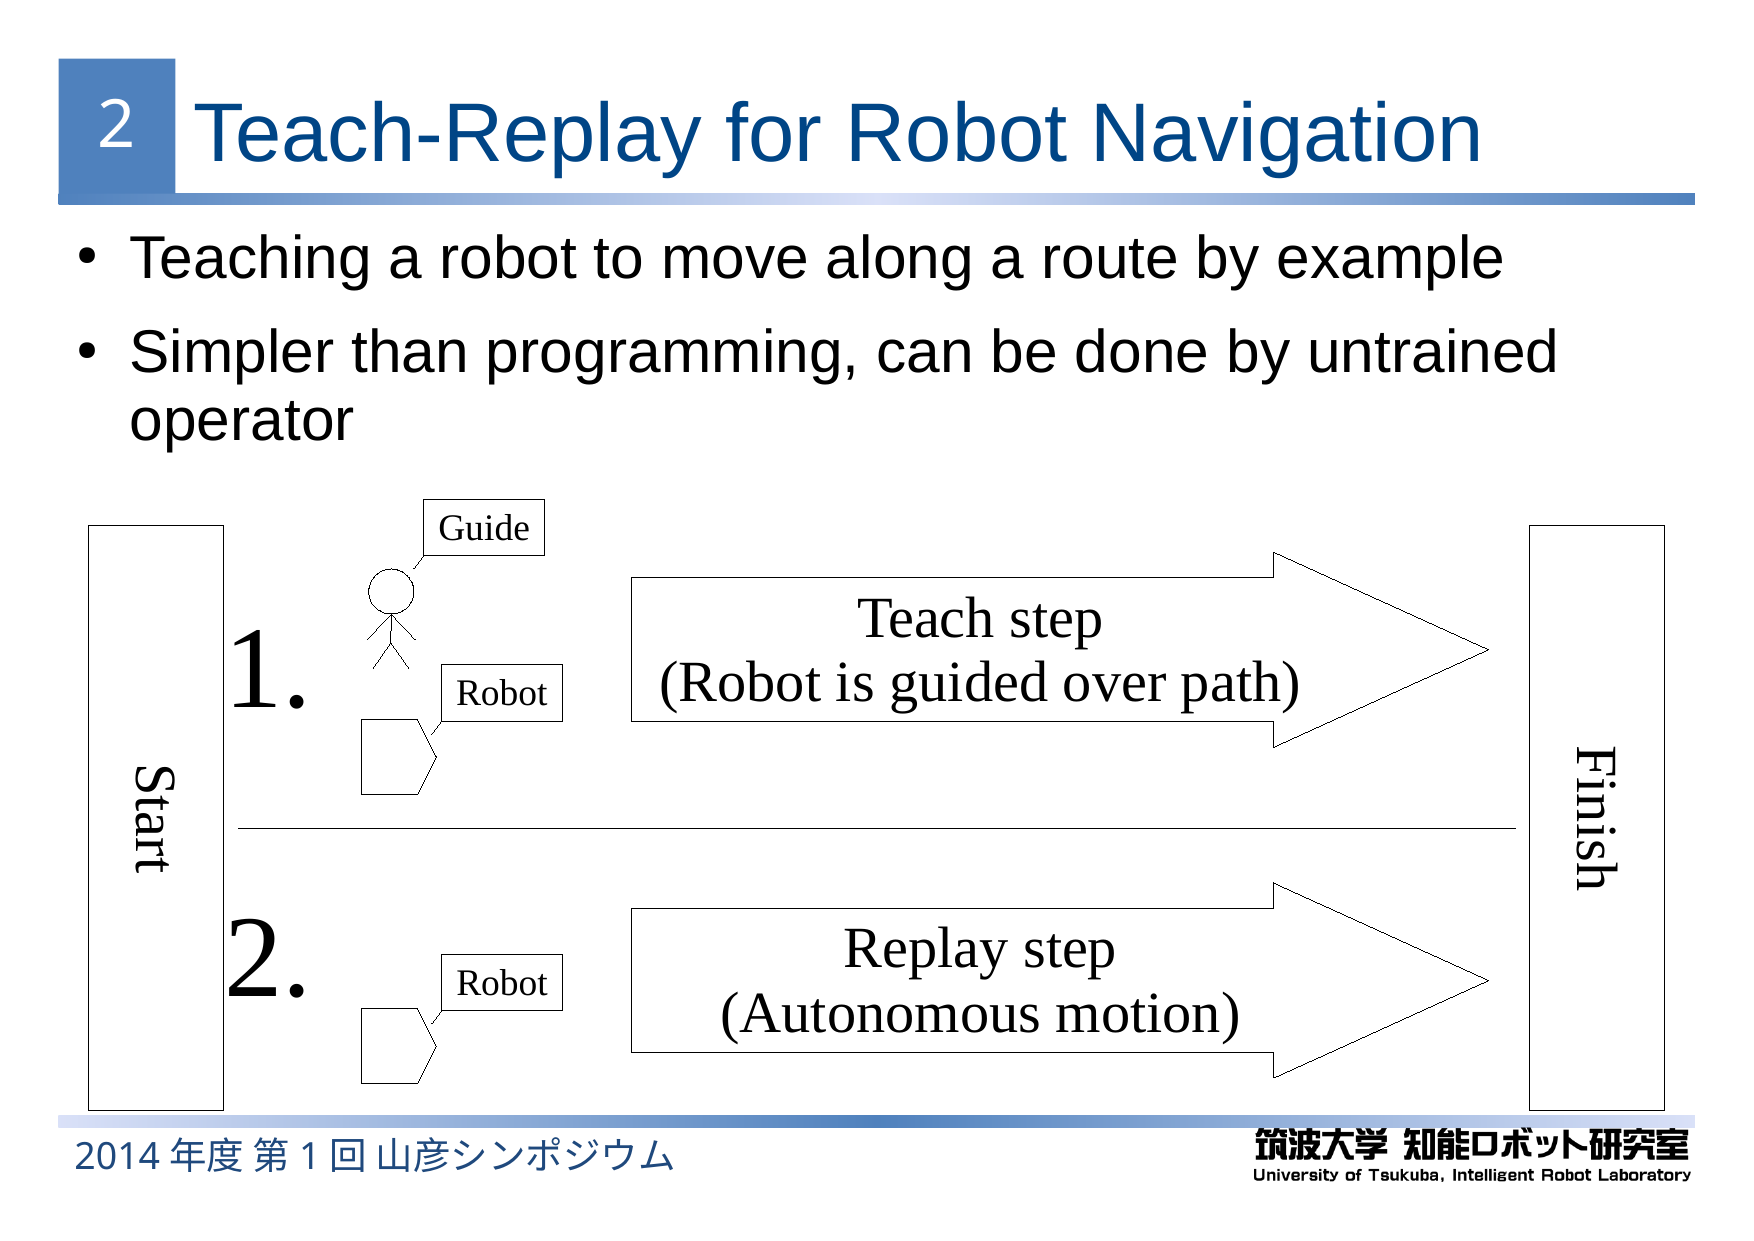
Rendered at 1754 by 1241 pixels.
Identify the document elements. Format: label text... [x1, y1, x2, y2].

text_box Guide [423, 499, 545, 556]
text_box Finish [1529, 525, 1665, 1111]
text_box 1. [209, 595, 327, 741]
text_box 2. [209, 885, 327, 1030]
title Teach-Replay for Robot Navigation [193, 61, 1651, 205]
picture [1252, 1127, 1691, 1182]
text_box Robot [441, 954, 563, 1011]
text_box Teach step (Robot is guided over path) [631, 552, 1489, 748]
list Teaching a robot to move along a route by example Simpler than programming, can be done by untrained operator [58, 223, 1696, 479]
text_box Robot [441, 664, 563, 722]
text_box Replay step (Autonomous motion) [631, 882, 1489, 1078]
text_box Start [88, 525, 224, 1111]
